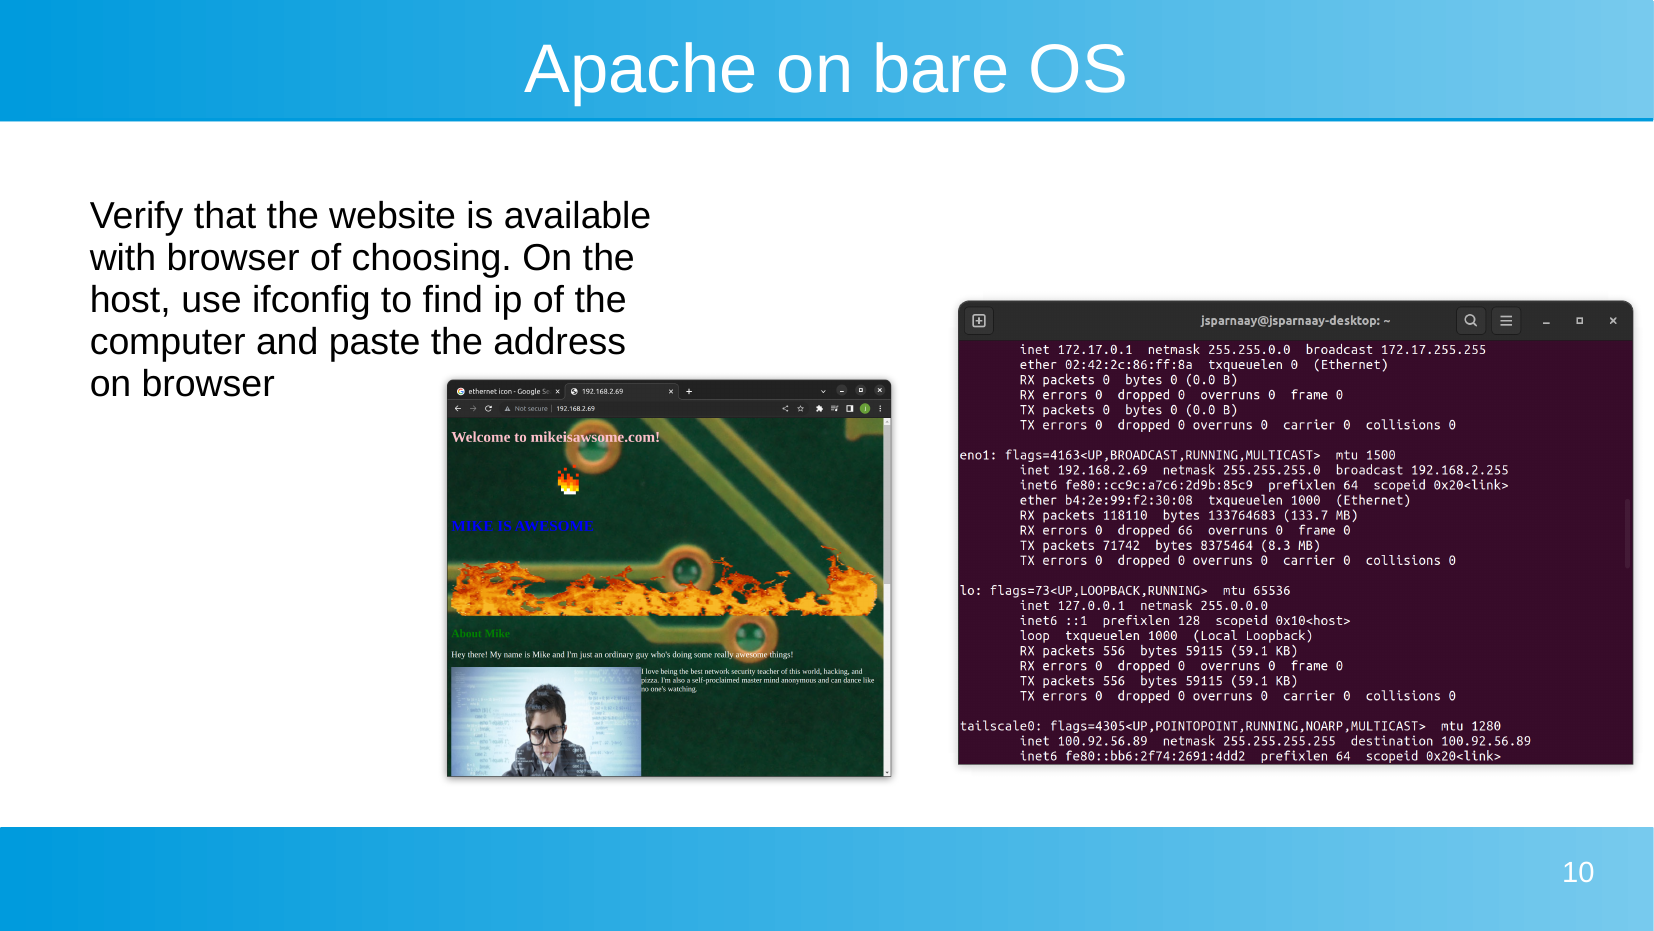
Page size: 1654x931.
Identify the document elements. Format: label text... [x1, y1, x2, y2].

picture [437, 371, 901, 788]
picture [937, 282, 1654, 788]
title Apache on bare OS [59, 29, 1595, 108]
text_box Verify that the website is available with browser of choosing. On the host, use ifconfig to find ip of the computer and paste the address on browser [75, 187, 676, 413]
